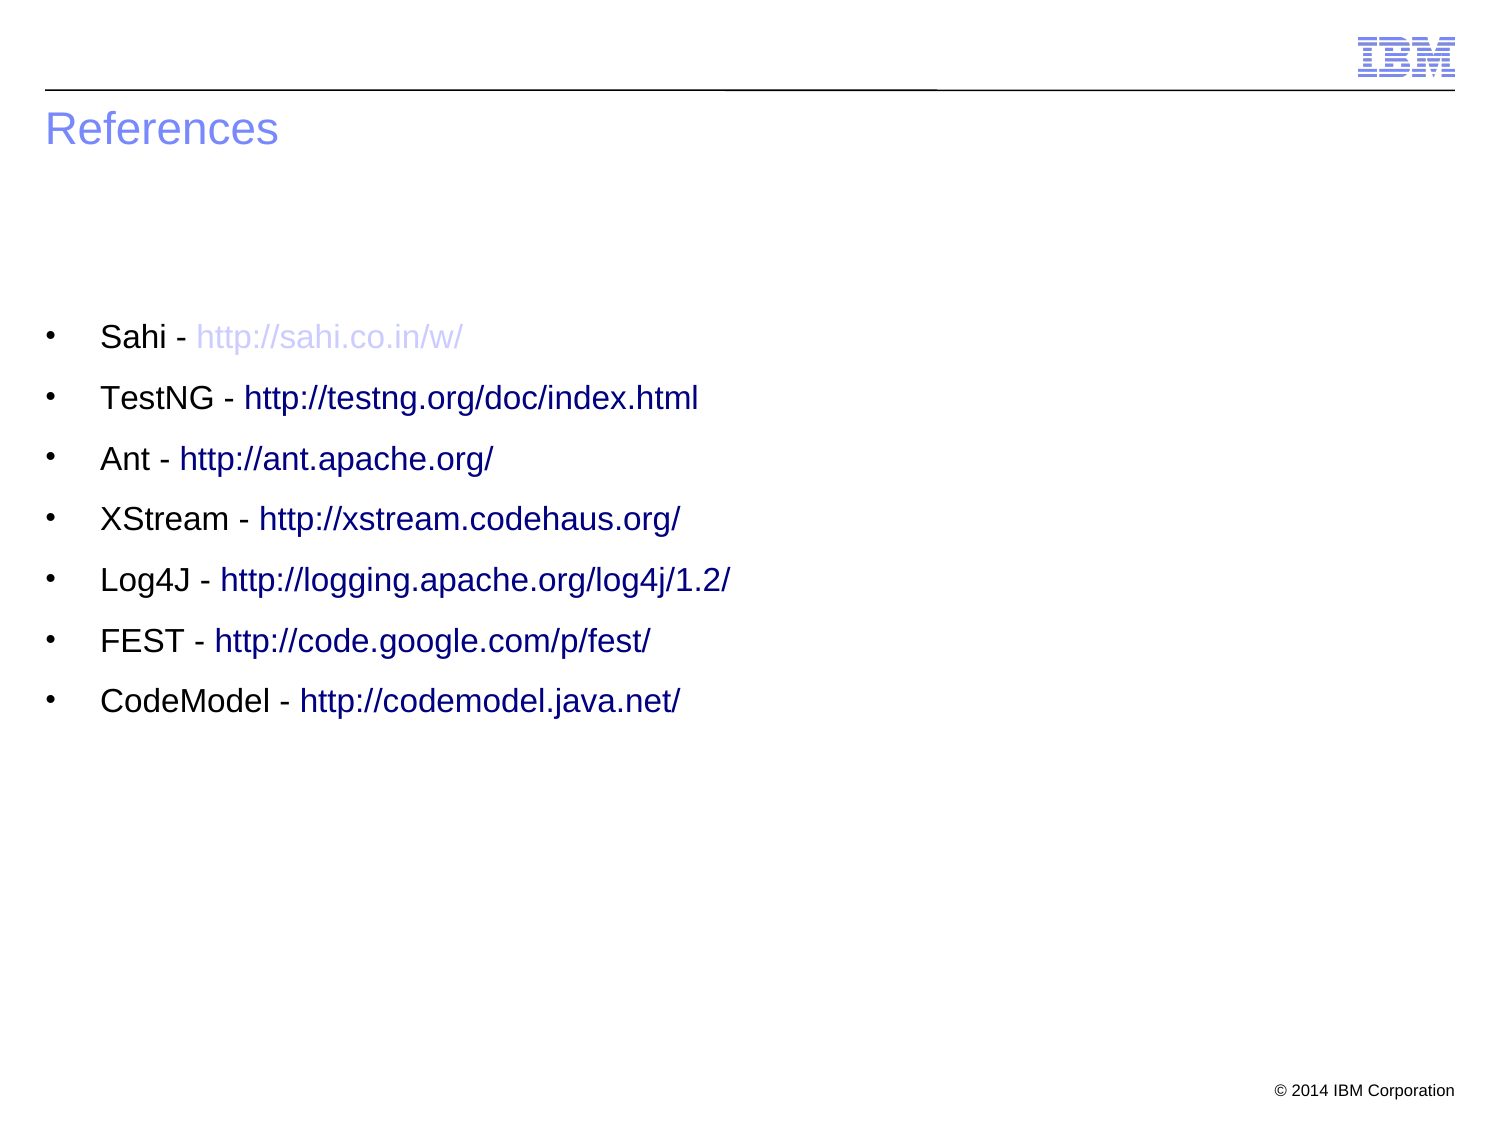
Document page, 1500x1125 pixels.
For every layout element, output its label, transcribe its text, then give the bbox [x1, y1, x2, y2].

title References [29, 97, 1455, 203]
picture [1358, 37, 1455, 77]
list Sahi - http://sahi.co.in/w/ TestNG - http://testng.org/doc/index.html Ant - http://ant.apache.org/ XStream - http://xstream.codehaus.org/ Log4J - http://logging.apache.org/log4j/1.2/ FEST - http://code.google.com/p/fest/ CodeModel - http://codemodel.java.net/ [29, 307, 1455, 1043]
